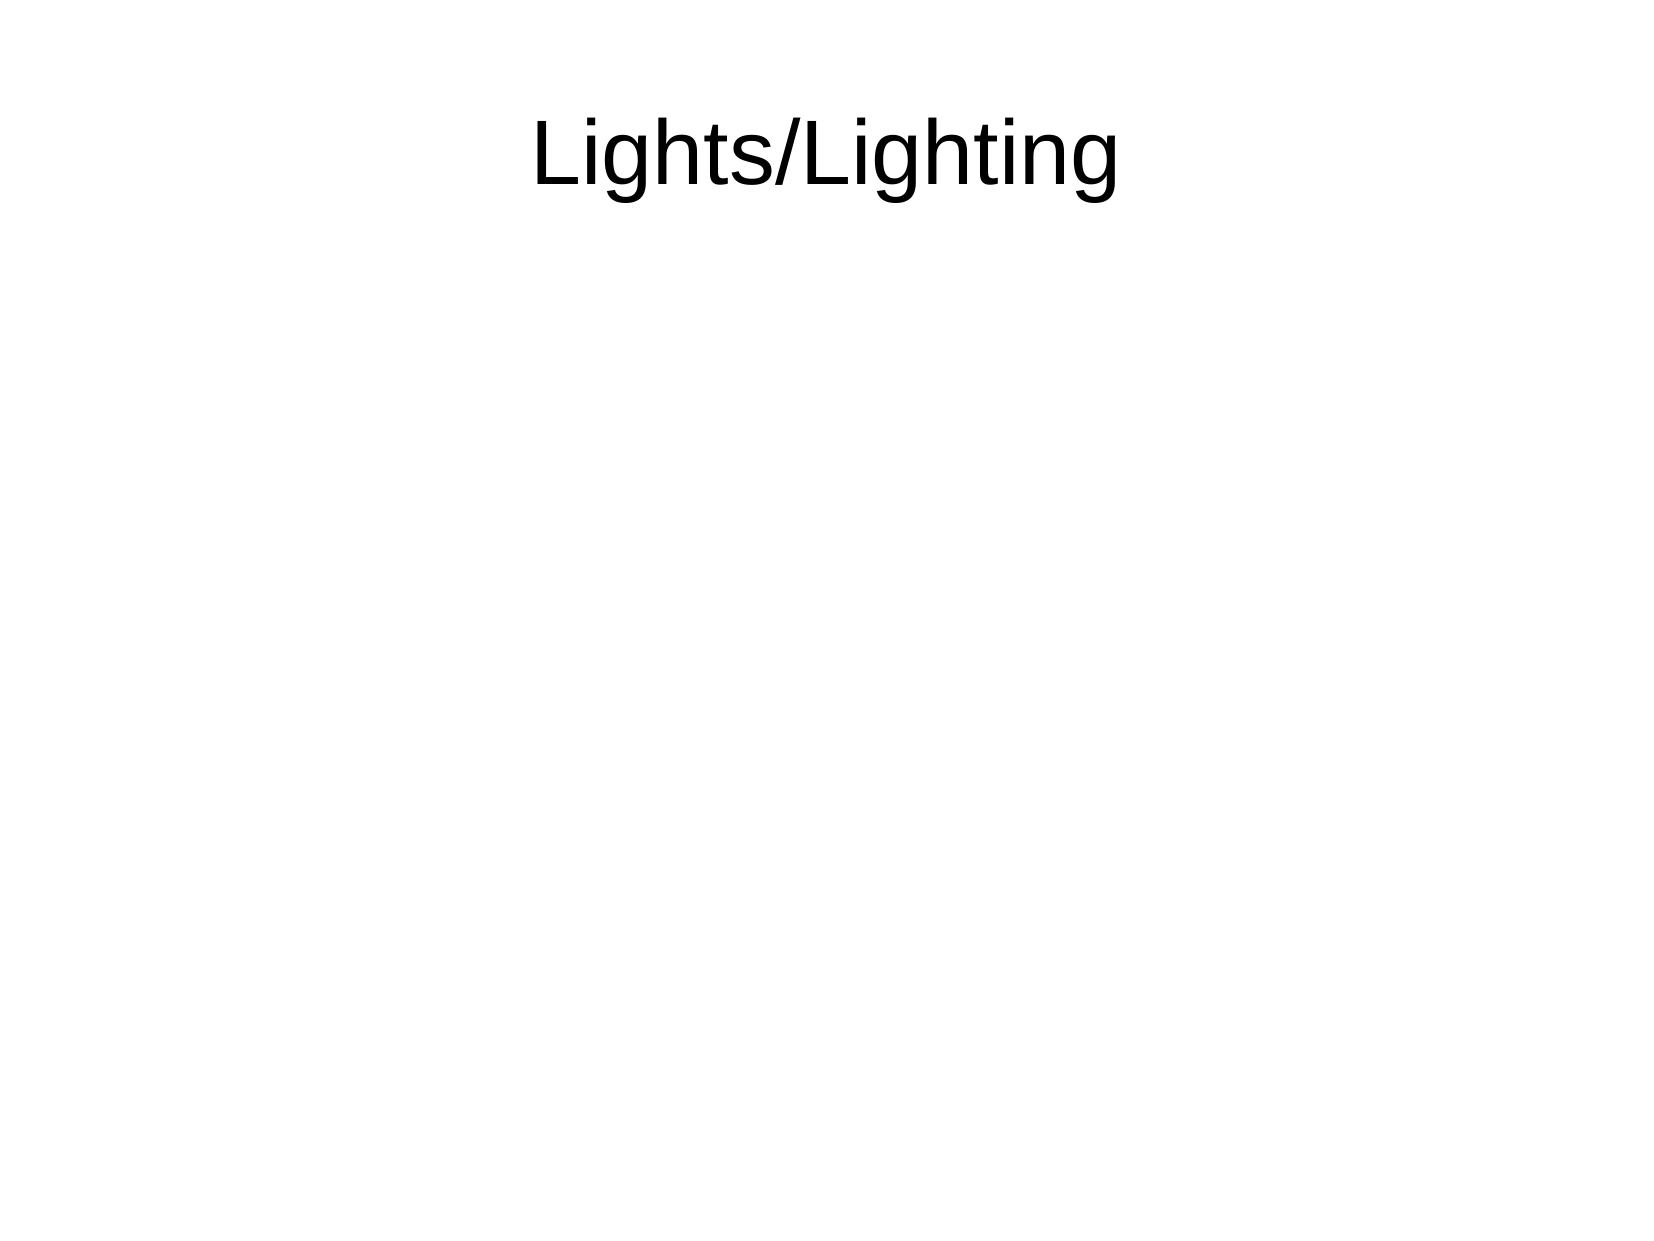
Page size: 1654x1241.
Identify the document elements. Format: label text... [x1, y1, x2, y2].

title Lights/Lighting [82, 49, 1571, 257]
